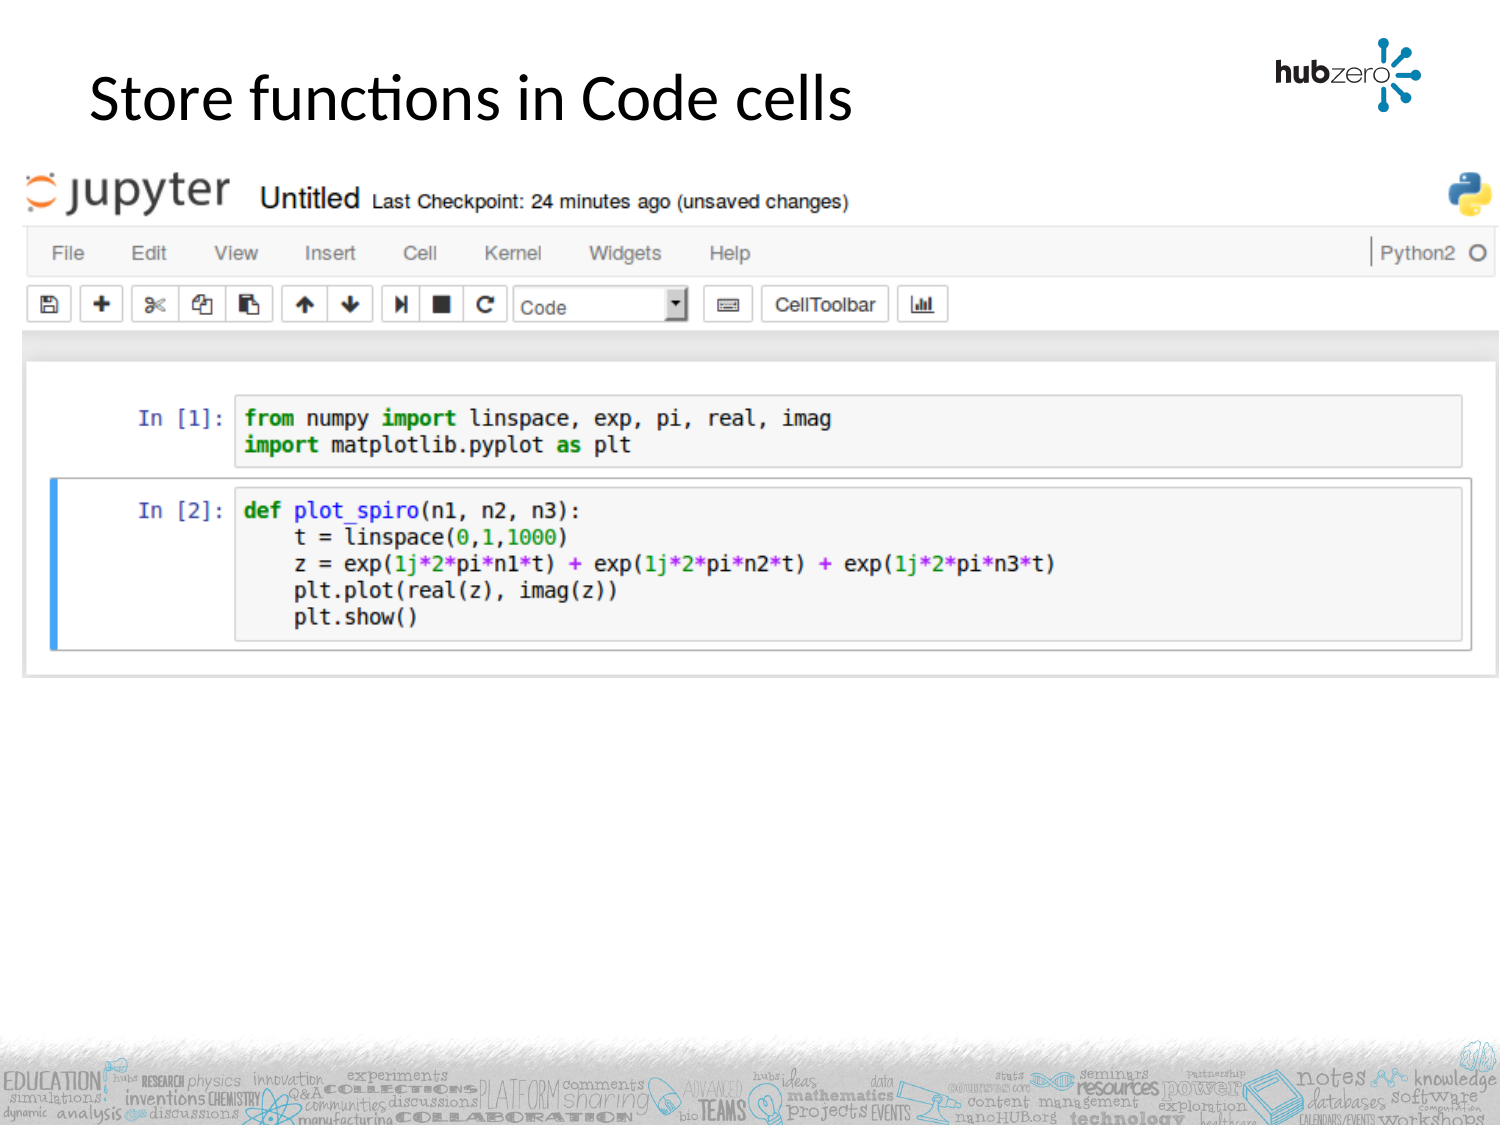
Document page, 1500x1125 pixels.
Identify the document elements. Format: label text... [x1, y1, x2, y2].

picture [22, 171, 1499, 678]
picture [1272, 35, 1424, 44]
title Store functions in Code cells [75, 44, 1425, 144]
picture [0, 1034, 1500, 1125]
